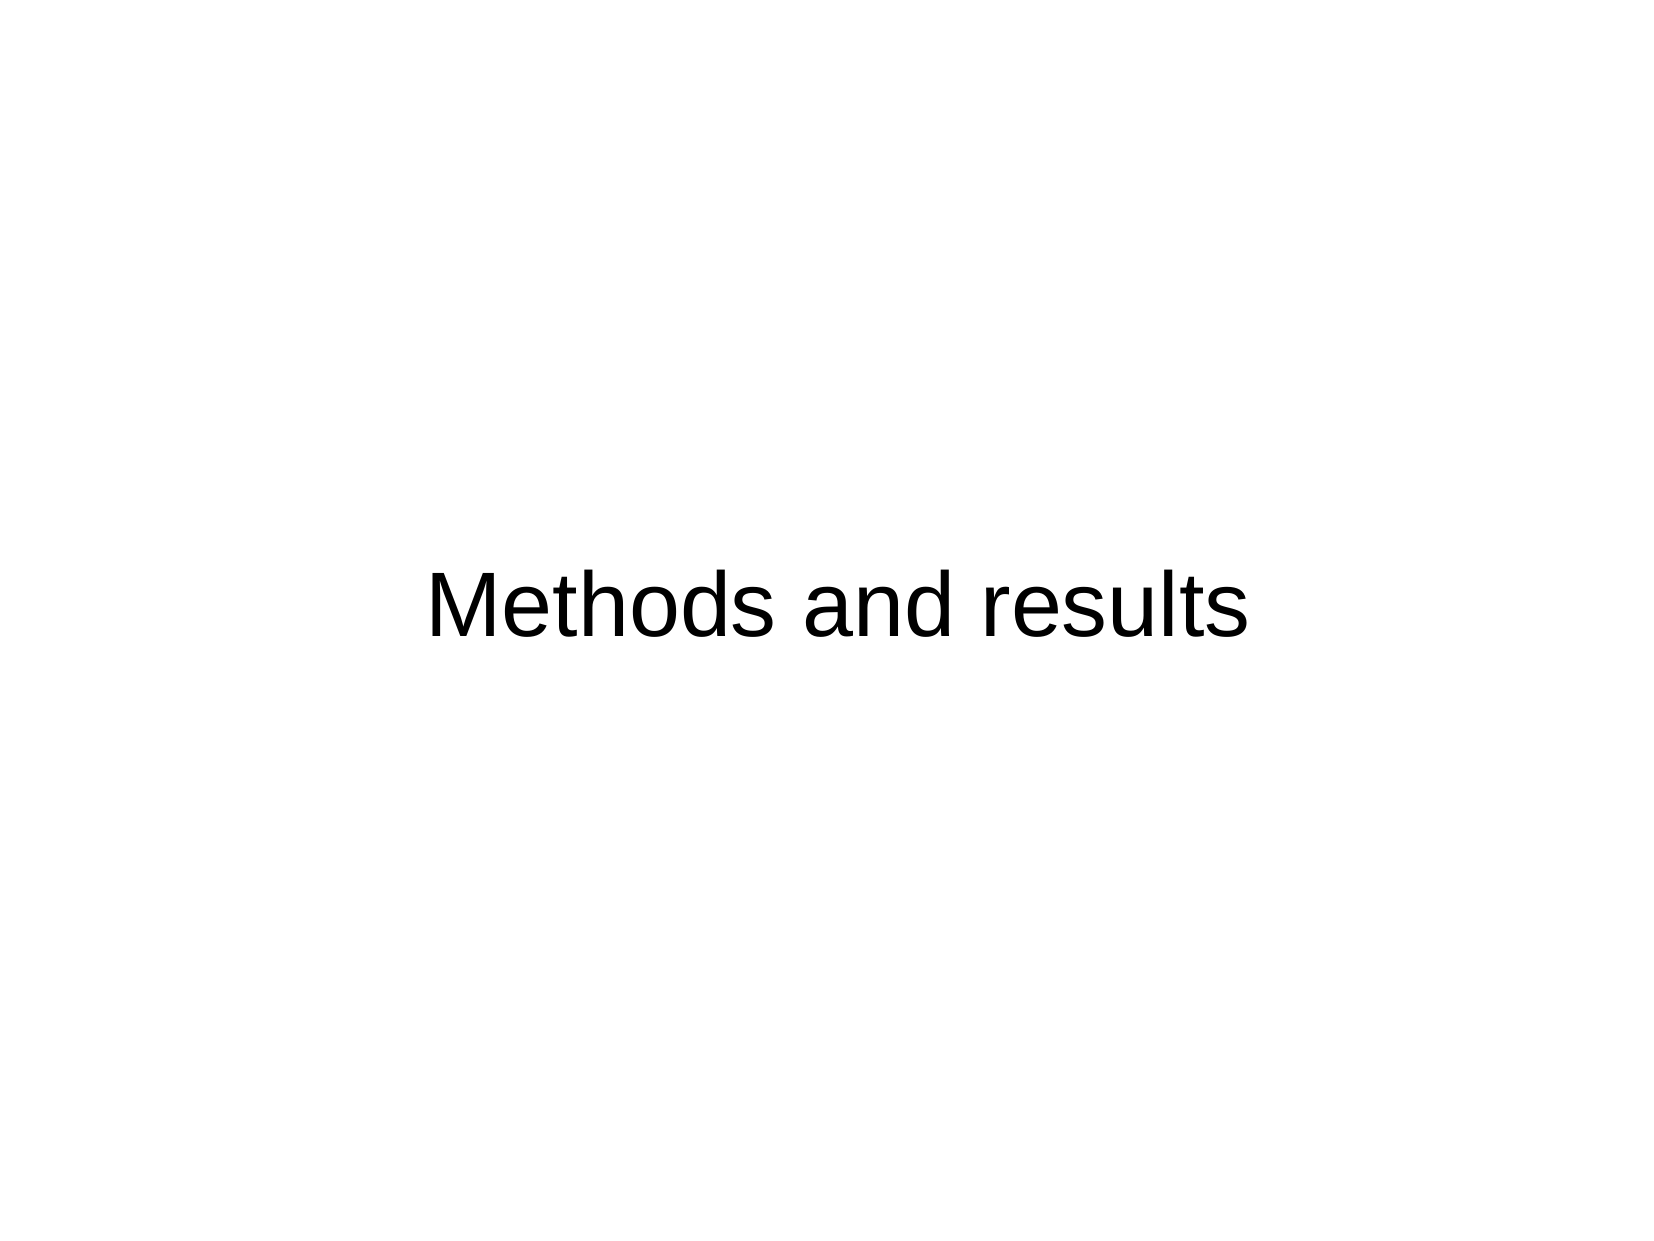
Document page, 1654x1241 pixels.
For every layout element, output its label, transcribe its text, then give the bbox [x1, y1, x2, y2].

title Methods and results [94, 501, 1583, 709]
